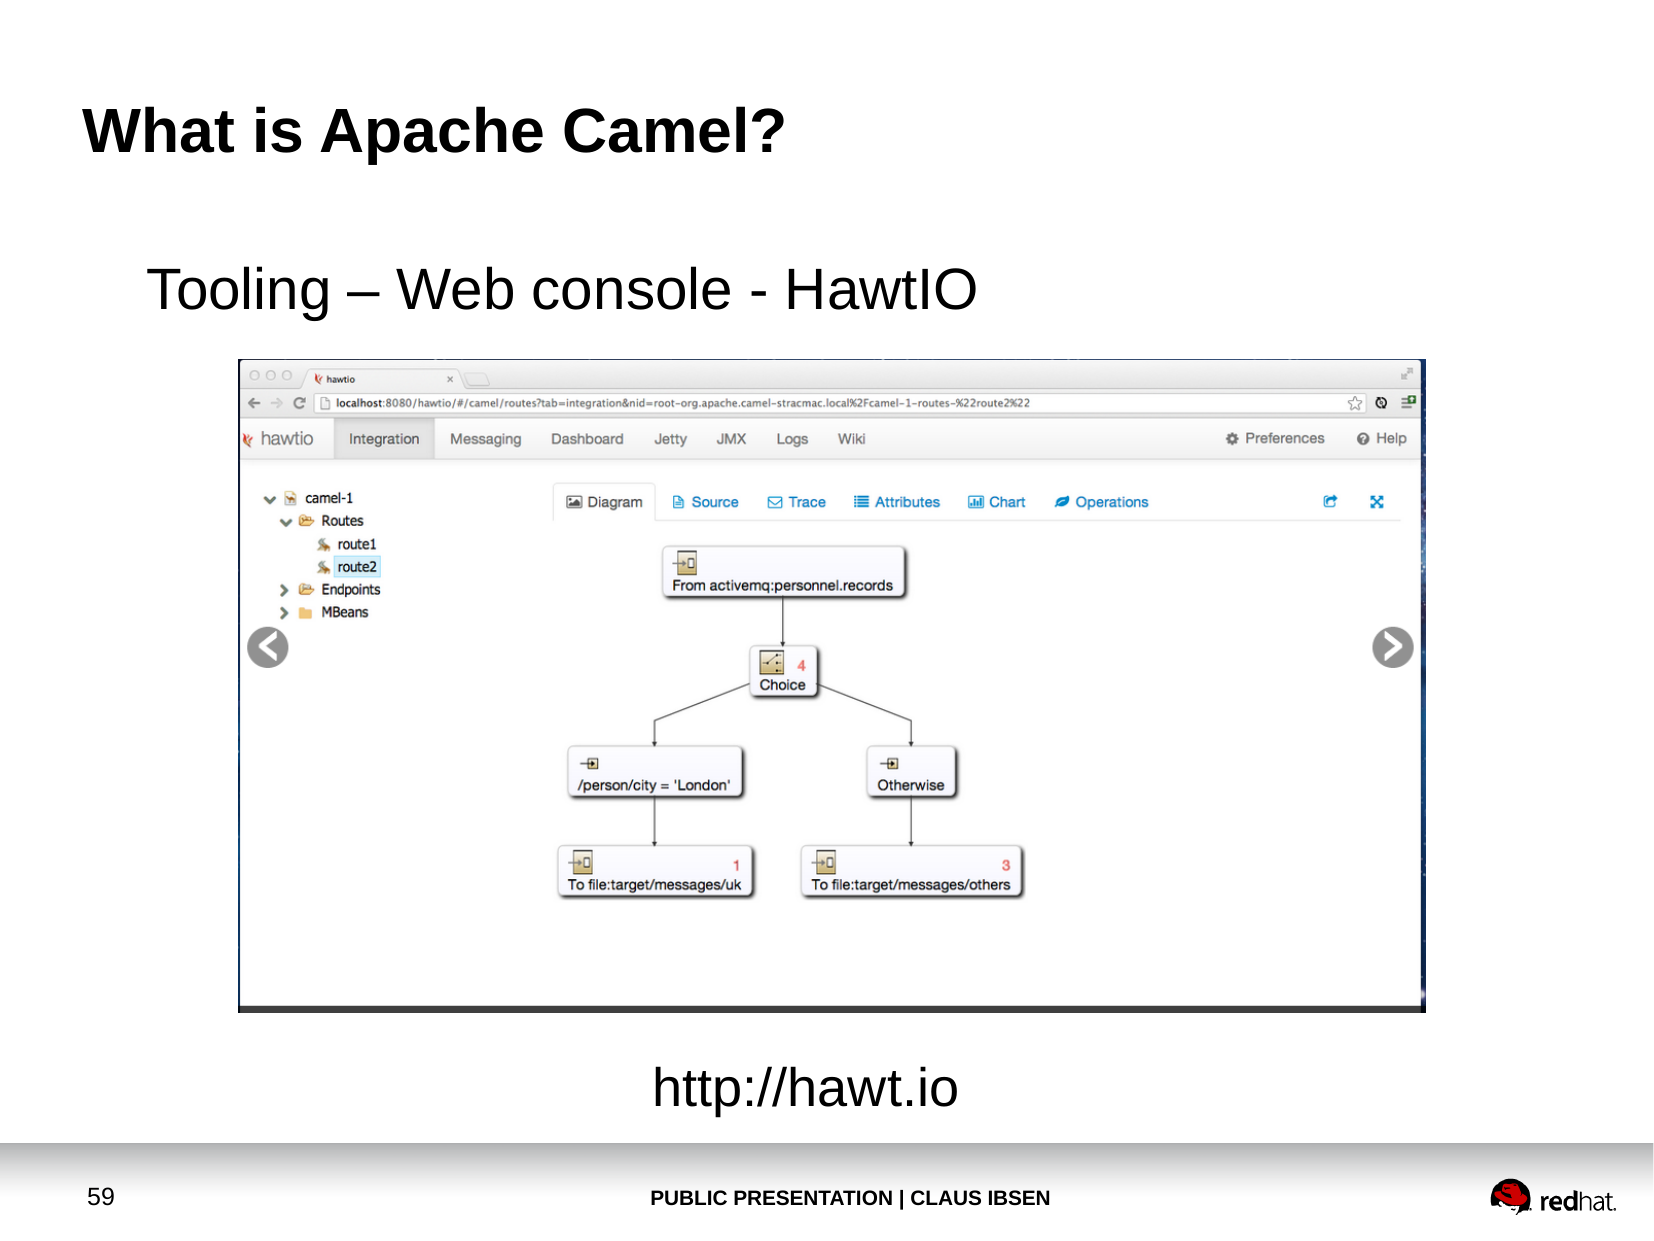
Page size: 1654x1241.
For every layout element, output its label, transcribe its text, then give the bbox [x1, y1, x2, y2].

title What is Apache Camel? [82, 37, 1571, 226]
text_box http://hawt.io [637, 1049, 975, 1126]
list Tooling – Web console - HawtIO [86, 256, 1576, 1051]
picture [0, 1143, 1654, 1241]
picture [238, 359, 1426, 1013]
